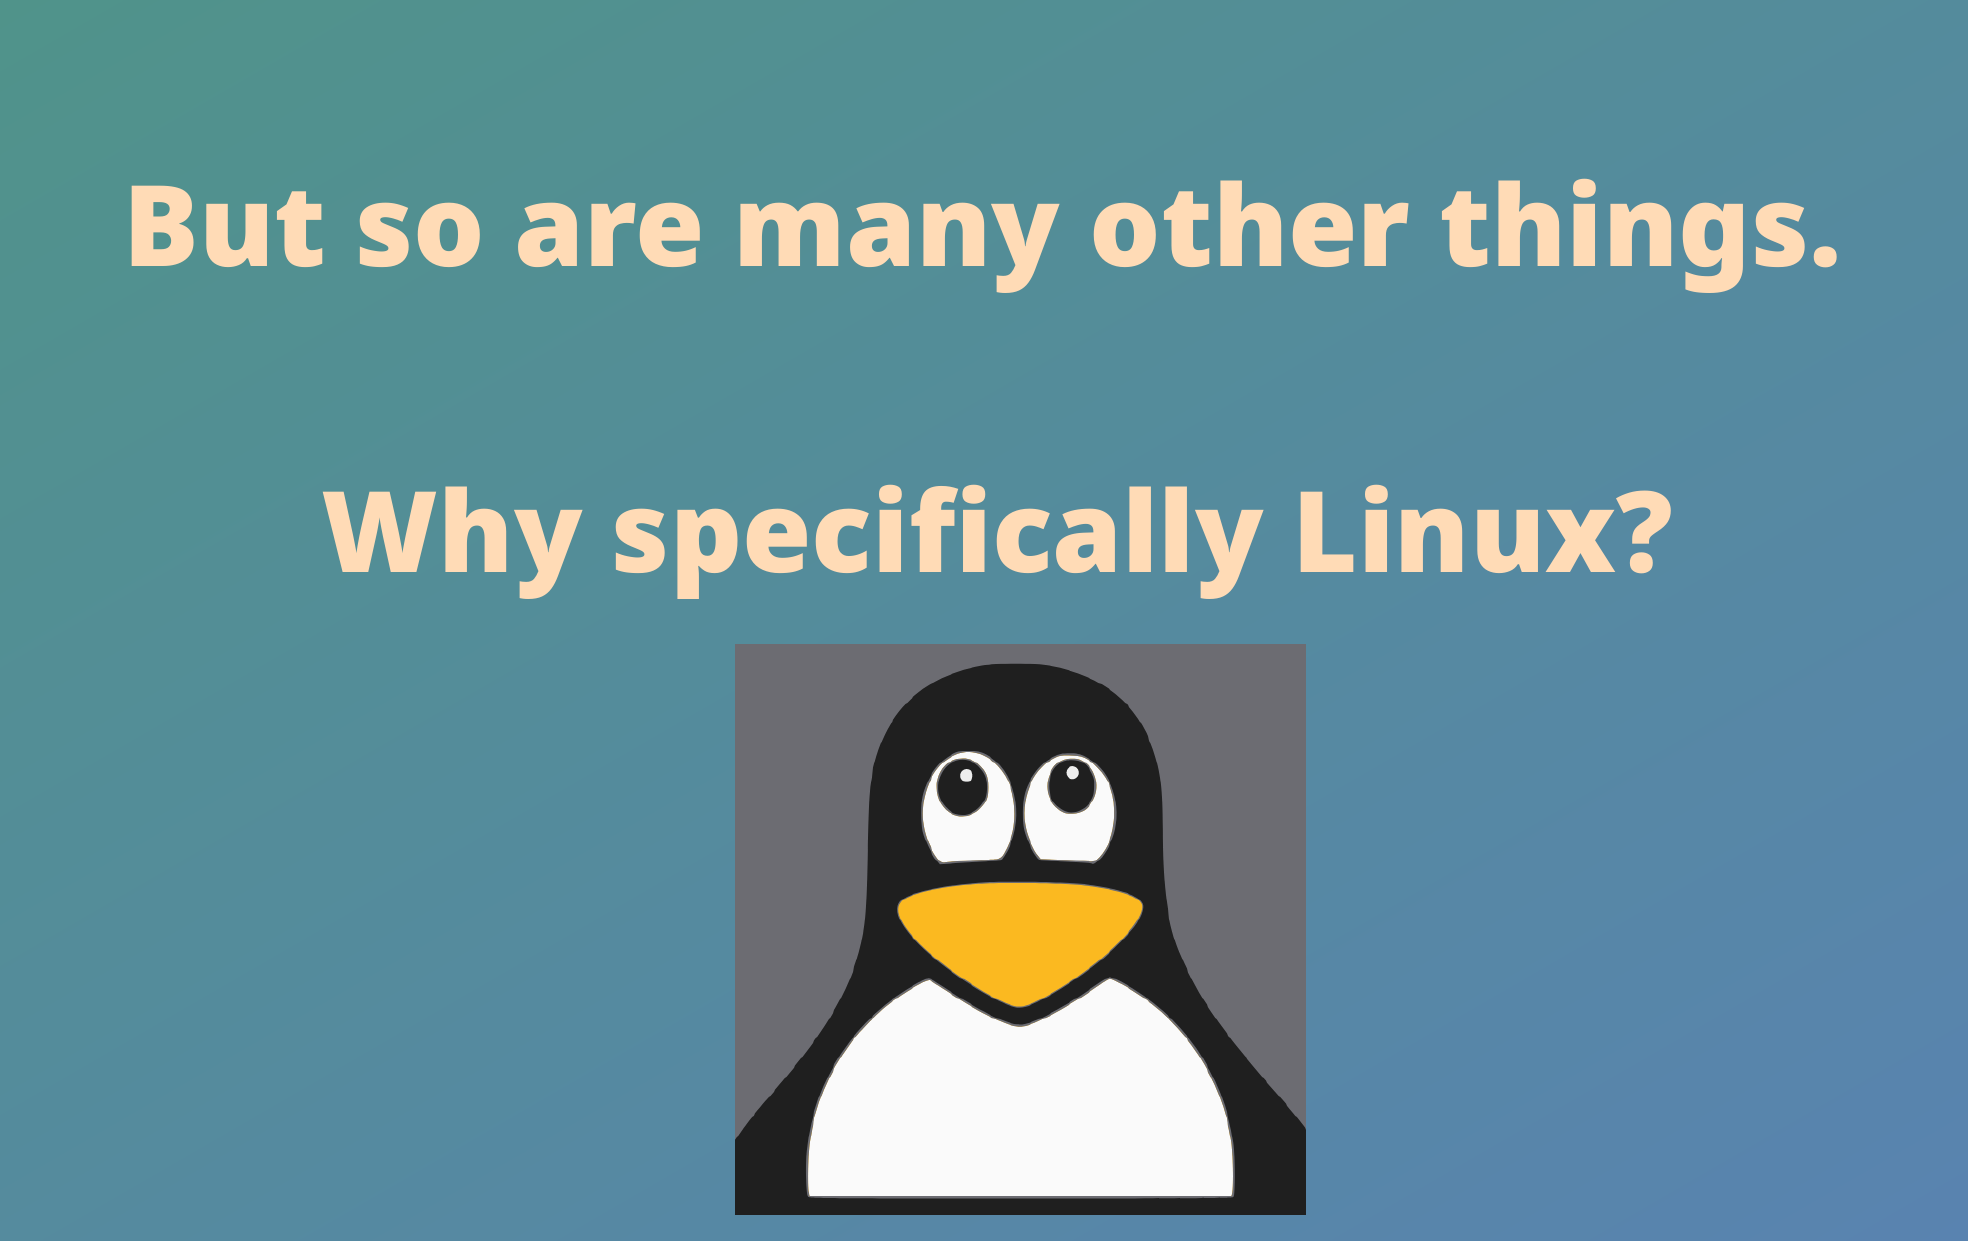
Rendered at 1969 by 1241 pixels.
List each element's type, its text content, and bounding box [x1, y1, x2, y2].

subtitle But so are many other things. Why specifically Linux? [98, 49, 1870, 1010]
picture [735, 644, 1306, 1216]
